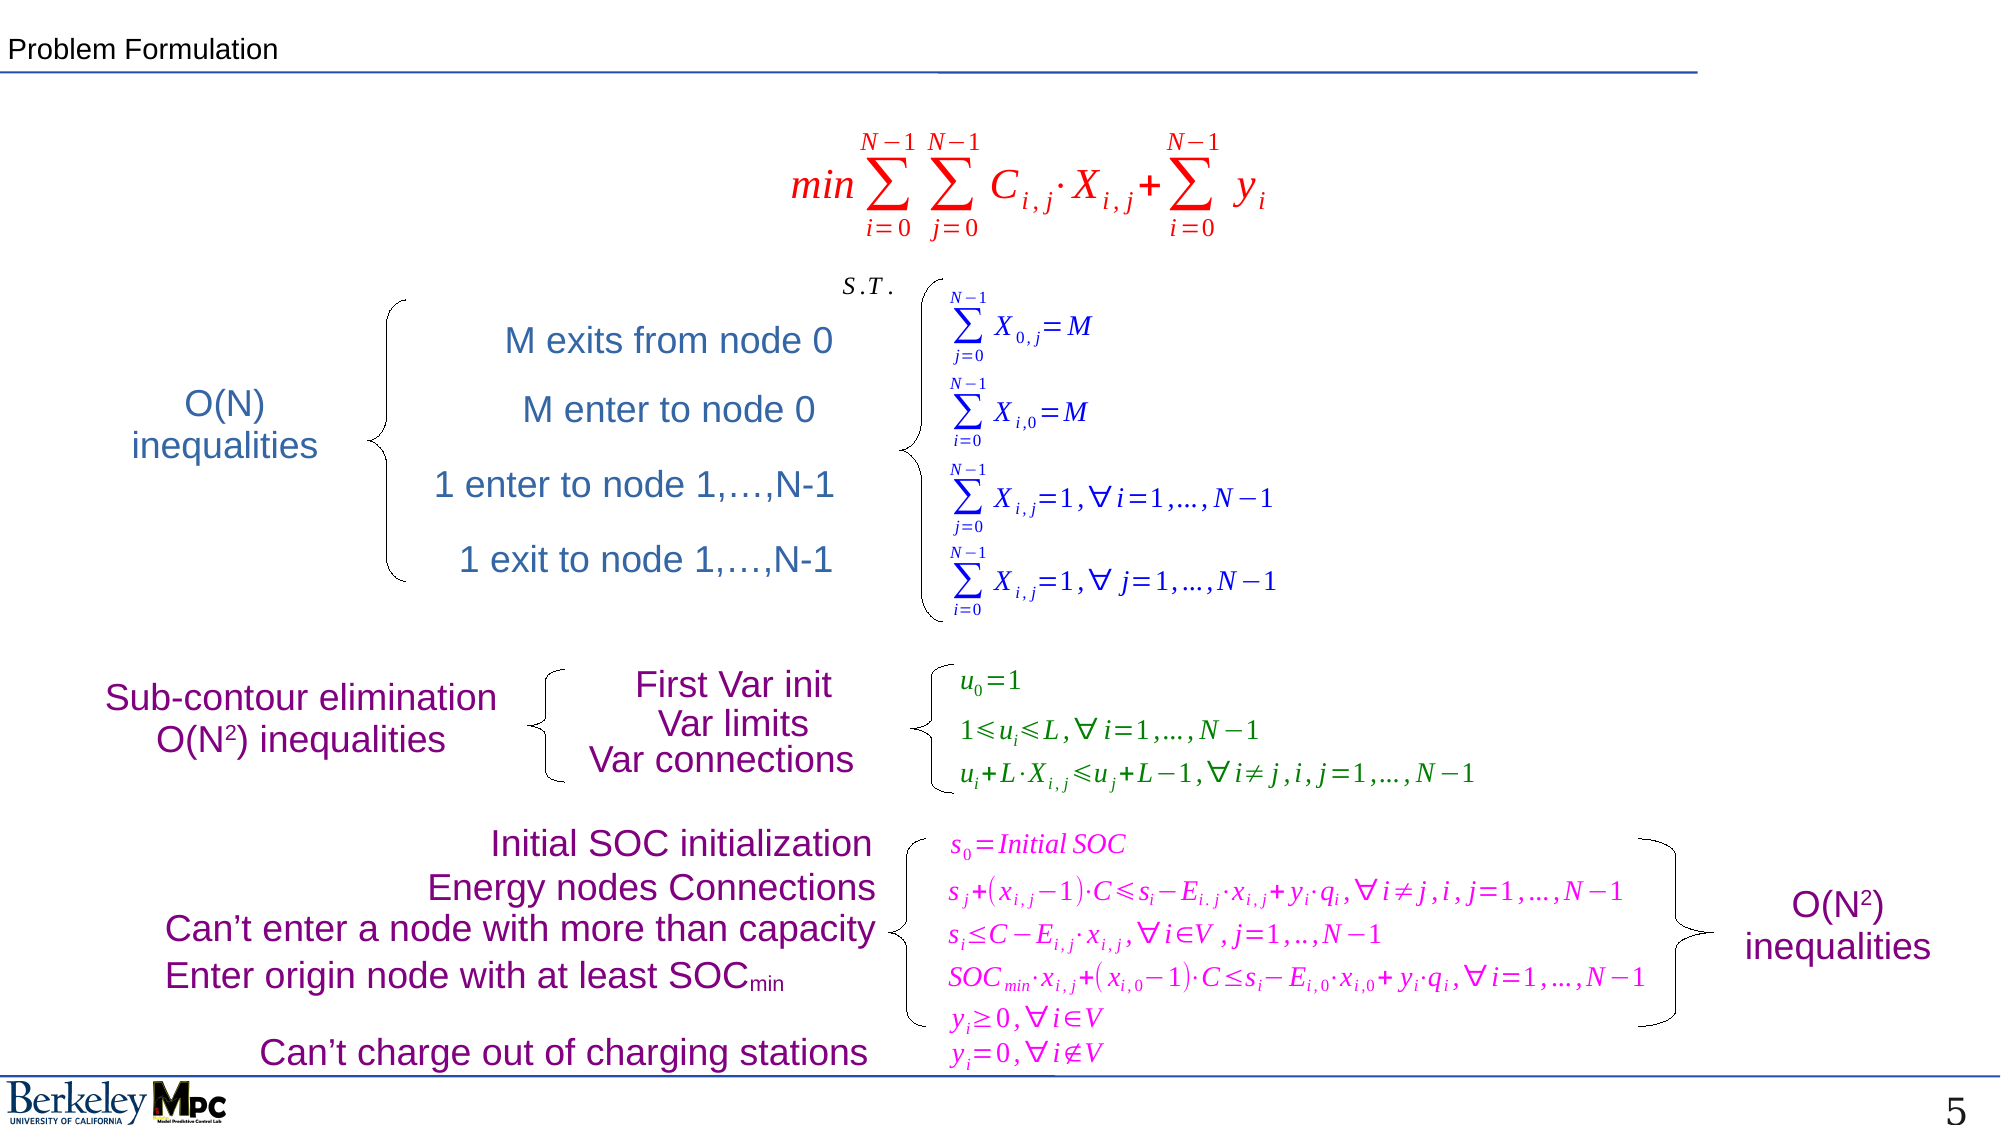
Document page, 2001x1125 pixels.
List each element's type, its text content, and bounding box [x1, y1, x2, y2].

title Problem Formulation [7, 7, 1930, 92]
text_box Initial SOC initialization [475, 815, 889, 858]
chart [941, 918, 1390, 955]
text_box M exits from node 0 [481, 312, 857, 370]
text_box First Var init [564, 656, 903, 695]
chart [942, 287, 1101, 365]
text_box Var limits [564, 695, 903, 753]
text_box O(N) inequalities [75, 375, 376, 474]
chart [953, 757, 1482, 793]
text_box Enter origin node with at least SOCmin [150, 947, 901, 1013]
chart [941, 1002, 1113, 1074]
chart [942, 459, 1280, 536]
text_box O(N2) inequalities [1688, 876, 1989, 976]
chart [779, 126, 1276, 242]
chart [941, 959, 1653, 997]
text_box M enter to node 0 [481, 380, 857, 438]
chart [953, 714, 1267, 751]
chart [953, 664, 1029, 701]
text_box Energy nodes Connections [412, 858, 901, 900]
chart [836, 272, 901, 300]
chart [942, 373, 1097, 451]
text_box 1 exit to node 1,…,N-1 [430, 531, 863, 595]
chart [943, 828, 1134, 864]
text_box Sub-contour elimination O(N2) inequalities [71, 669, 532, 788]
text_box Var connections [552, 731, 891, 788]
picture [0, 1072, 226, 1125]
text_box Can’t charge out of charging stations [244, 1024, 920, 1090]
text_box Can’t enter a node with more than capacity [150, 900, 901, 947]
chart [941, 873, 1631, 911]
text_box 1 enter to node 1,…,N-1 [412, 456, 857, 520]
chart [942, 542, 1285, 620]
